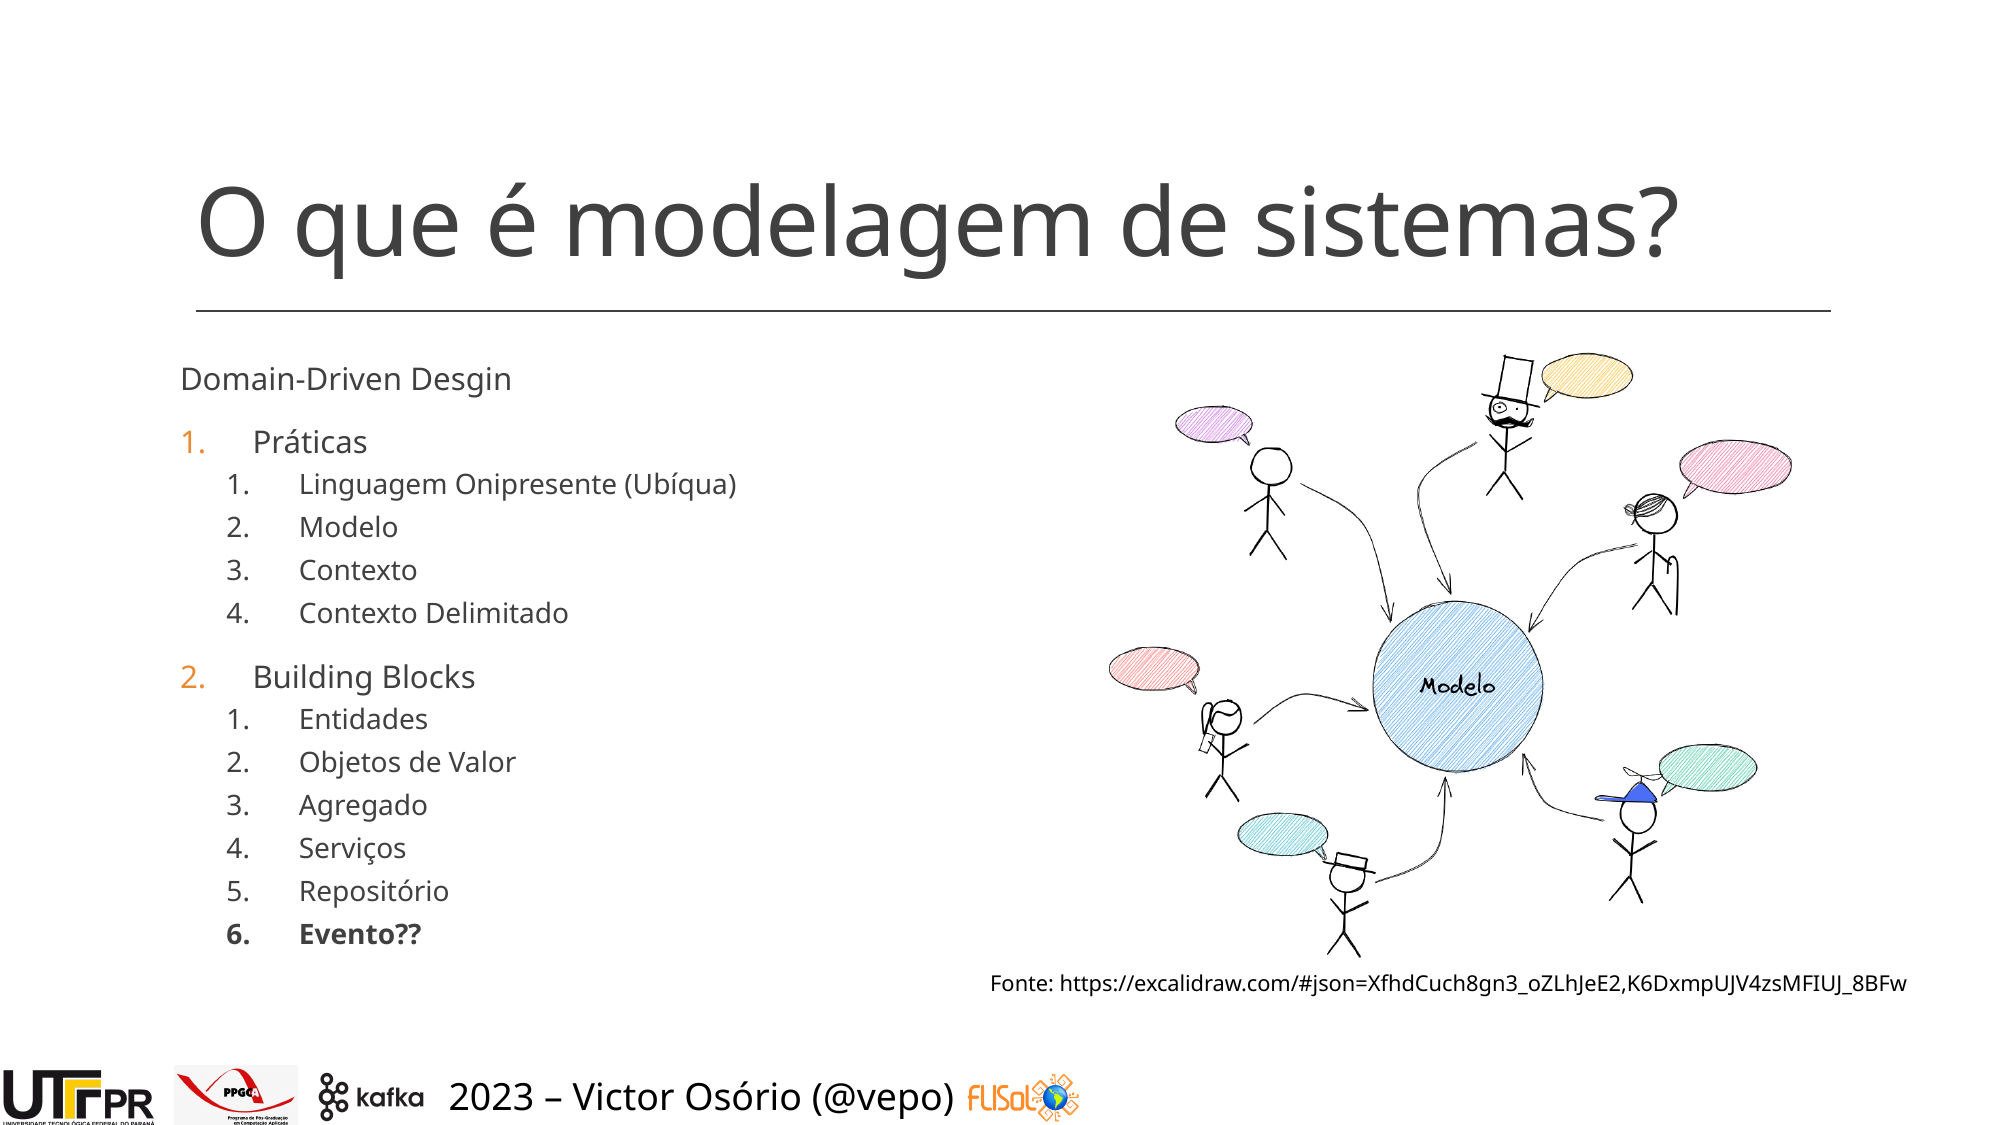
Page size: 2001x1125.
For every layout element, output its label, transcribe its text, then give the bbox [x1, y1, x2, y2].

picture [2, 1067, 156, 1125]
picture [1102, 347, 1797, 962]
title O que é modelagem de sistemas? [180, 47, 1830, 285]
list Domain-Driven Desgin Práticas Linguagem Onipresente (Ubíqua) Modelo Contexto Contexto Delimitado Building Blocks Entidades Objetos de Valor Agregado Serviços Repositório Evento?? [180, 347, 942, 963]
picture [957, 1067, 1091, 1125]
text_box Fonte: https://excalidraw.com/#json=XfhdCuch8gn3_oZLhJeE2,K6DxmpUJV4zsMFIUJ_8BFw [975, 962, 1924, 1004]
picture [174, 1065, 298, 1125]
picture [315, 1066, 427, 1125]
